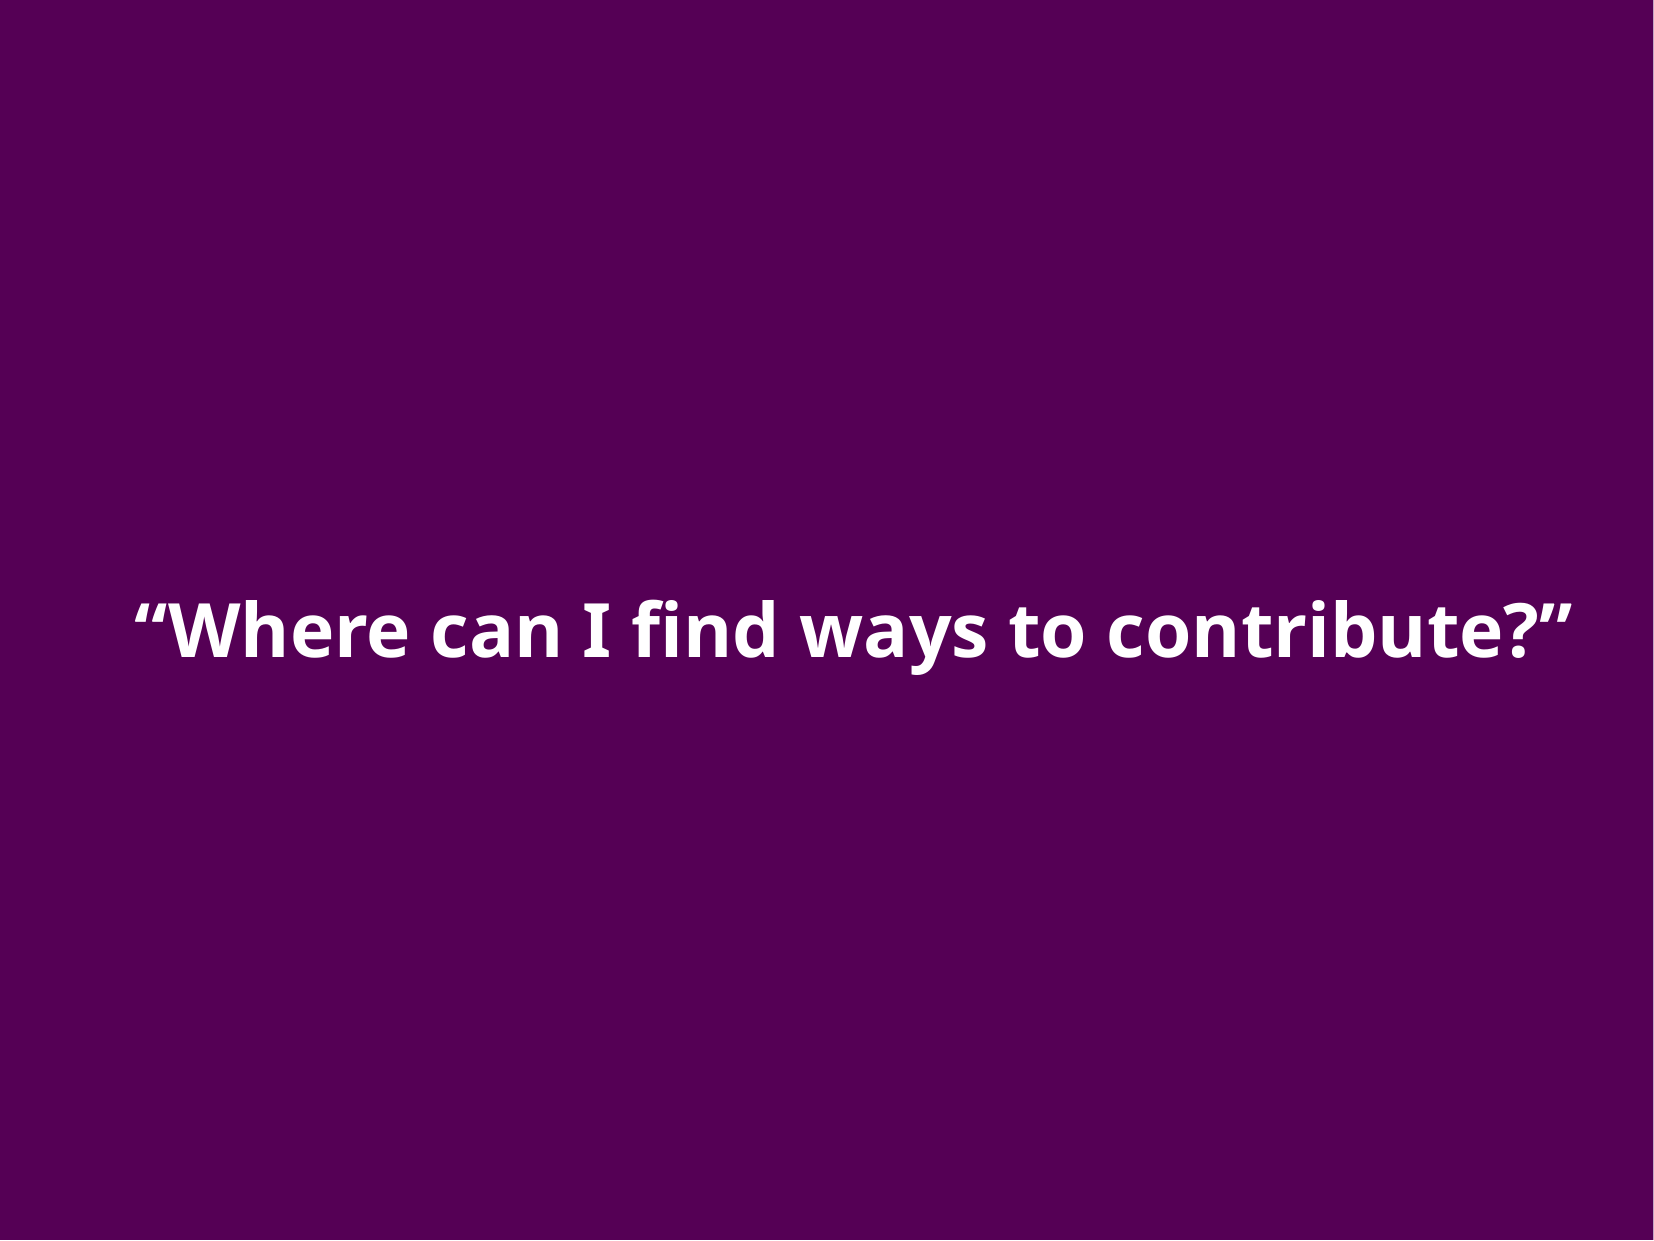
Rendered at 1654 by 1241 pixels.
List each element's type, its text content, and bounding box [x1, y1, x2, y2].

text_box “Where can I find ways to contribute?” [120, 570, 1621, 670]
